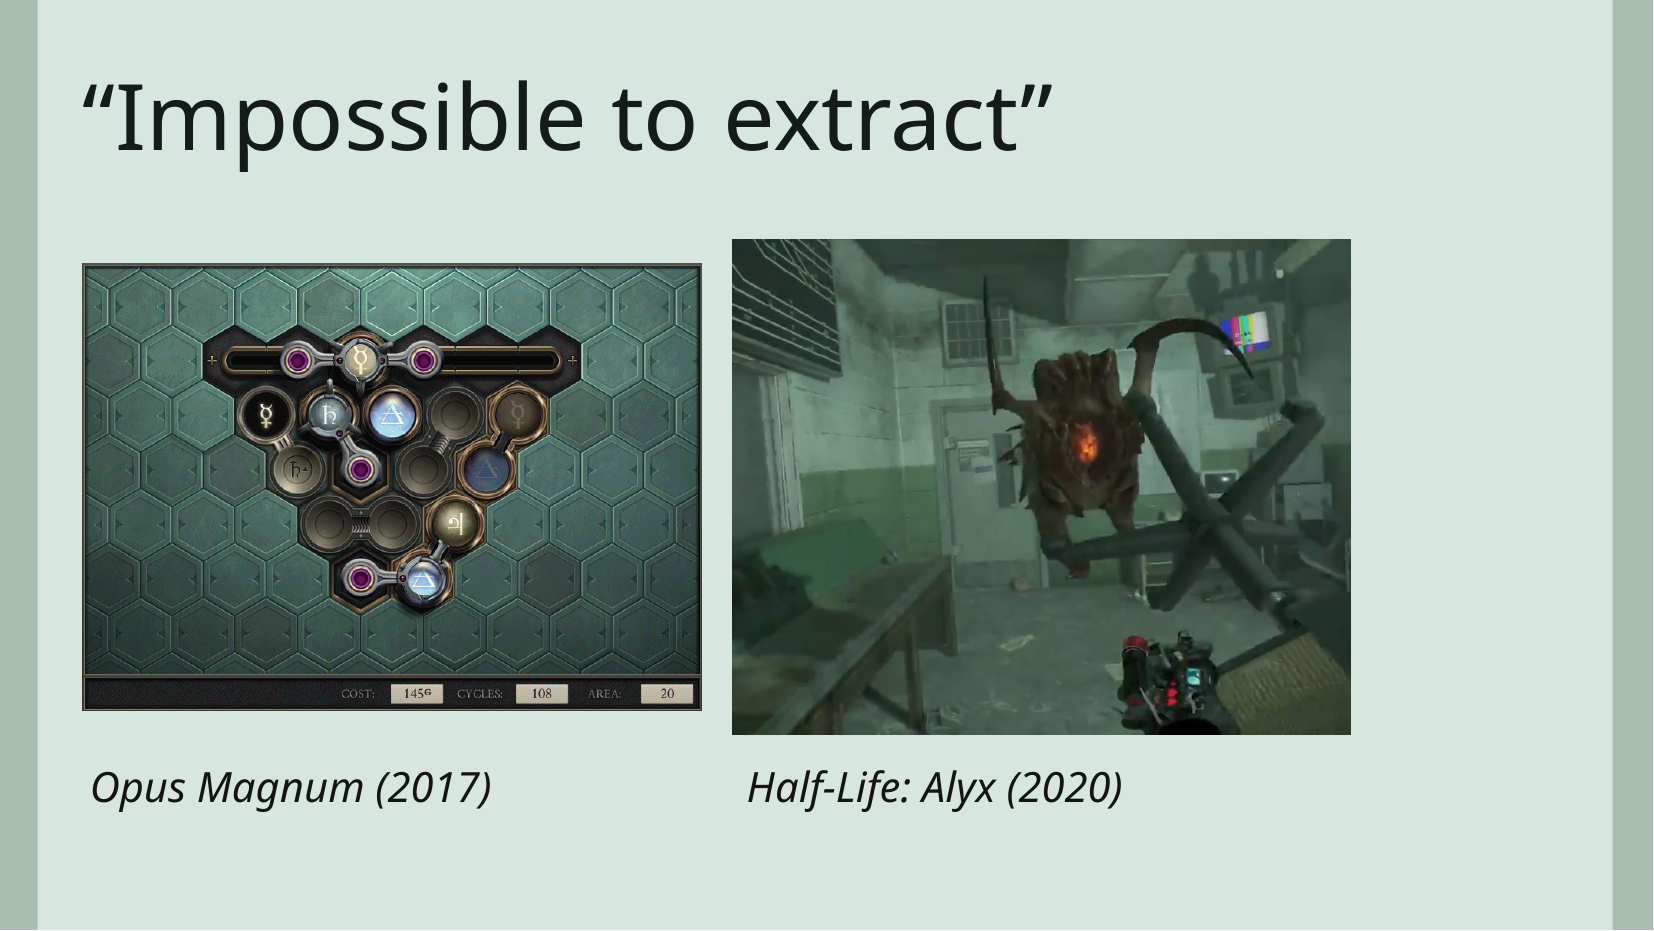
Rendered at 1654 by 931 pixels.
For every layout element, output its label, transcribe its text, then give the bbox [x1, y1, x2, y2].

text_box Opus Magnum (2017) [75, 750, 563, 826]
title “Impossible to extract” [82, 37, 1576, 193]
text_box Half-Life: Alyx (2020) [731, 750, 1220, 826]
picture [82, 263, 702, 711]
picture [732, 239, 1351, 735]
